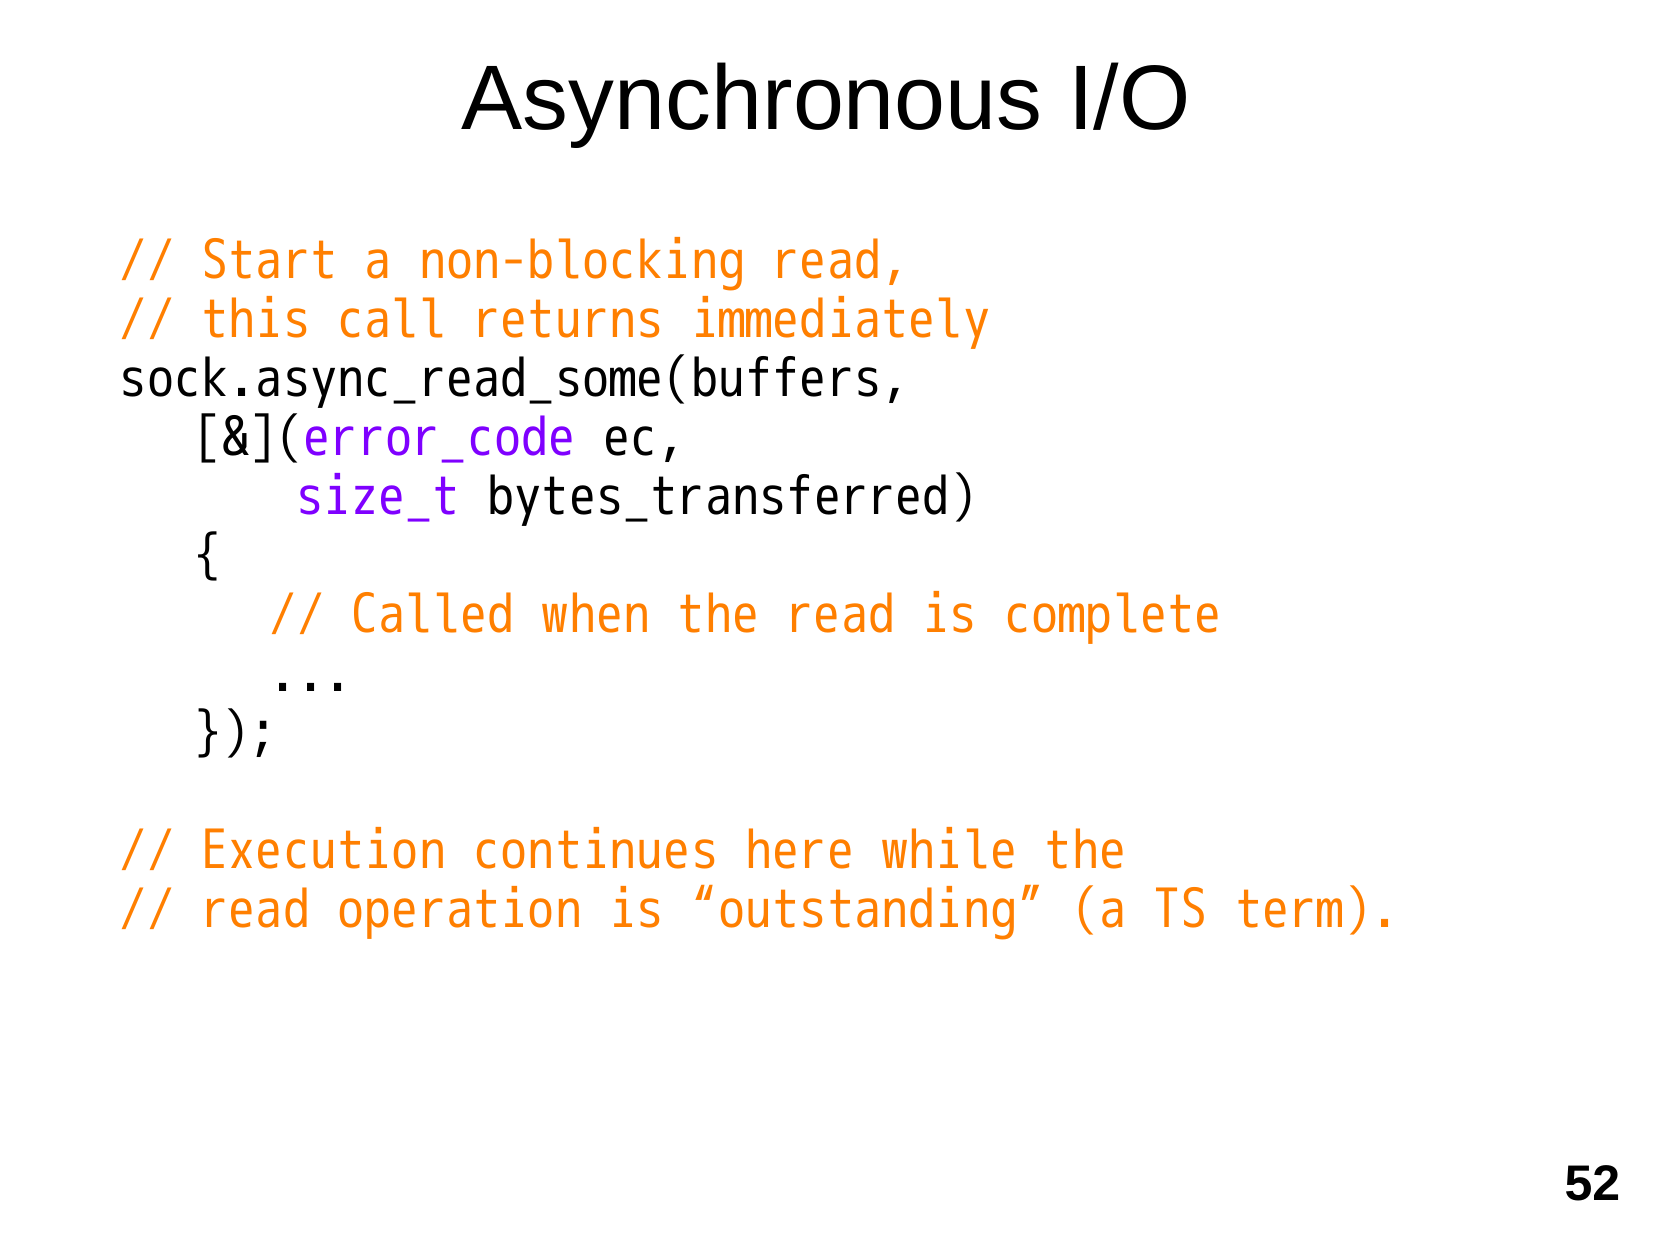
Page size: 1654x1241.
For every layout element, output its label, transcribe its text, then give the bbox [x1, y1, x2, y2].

title Asynchronous I/O [82, 15, 1571, 181]
text_box // Start a non-blocking read, // this call returns immediately sock.async_read_some(buffers, [&](error_code ec, size_t bytes_transferred) { // Called when the read is complete ... }); // Execution continues here while the // read operation is “outstanding” (a TS term). [104, 225, 1575, 943]
